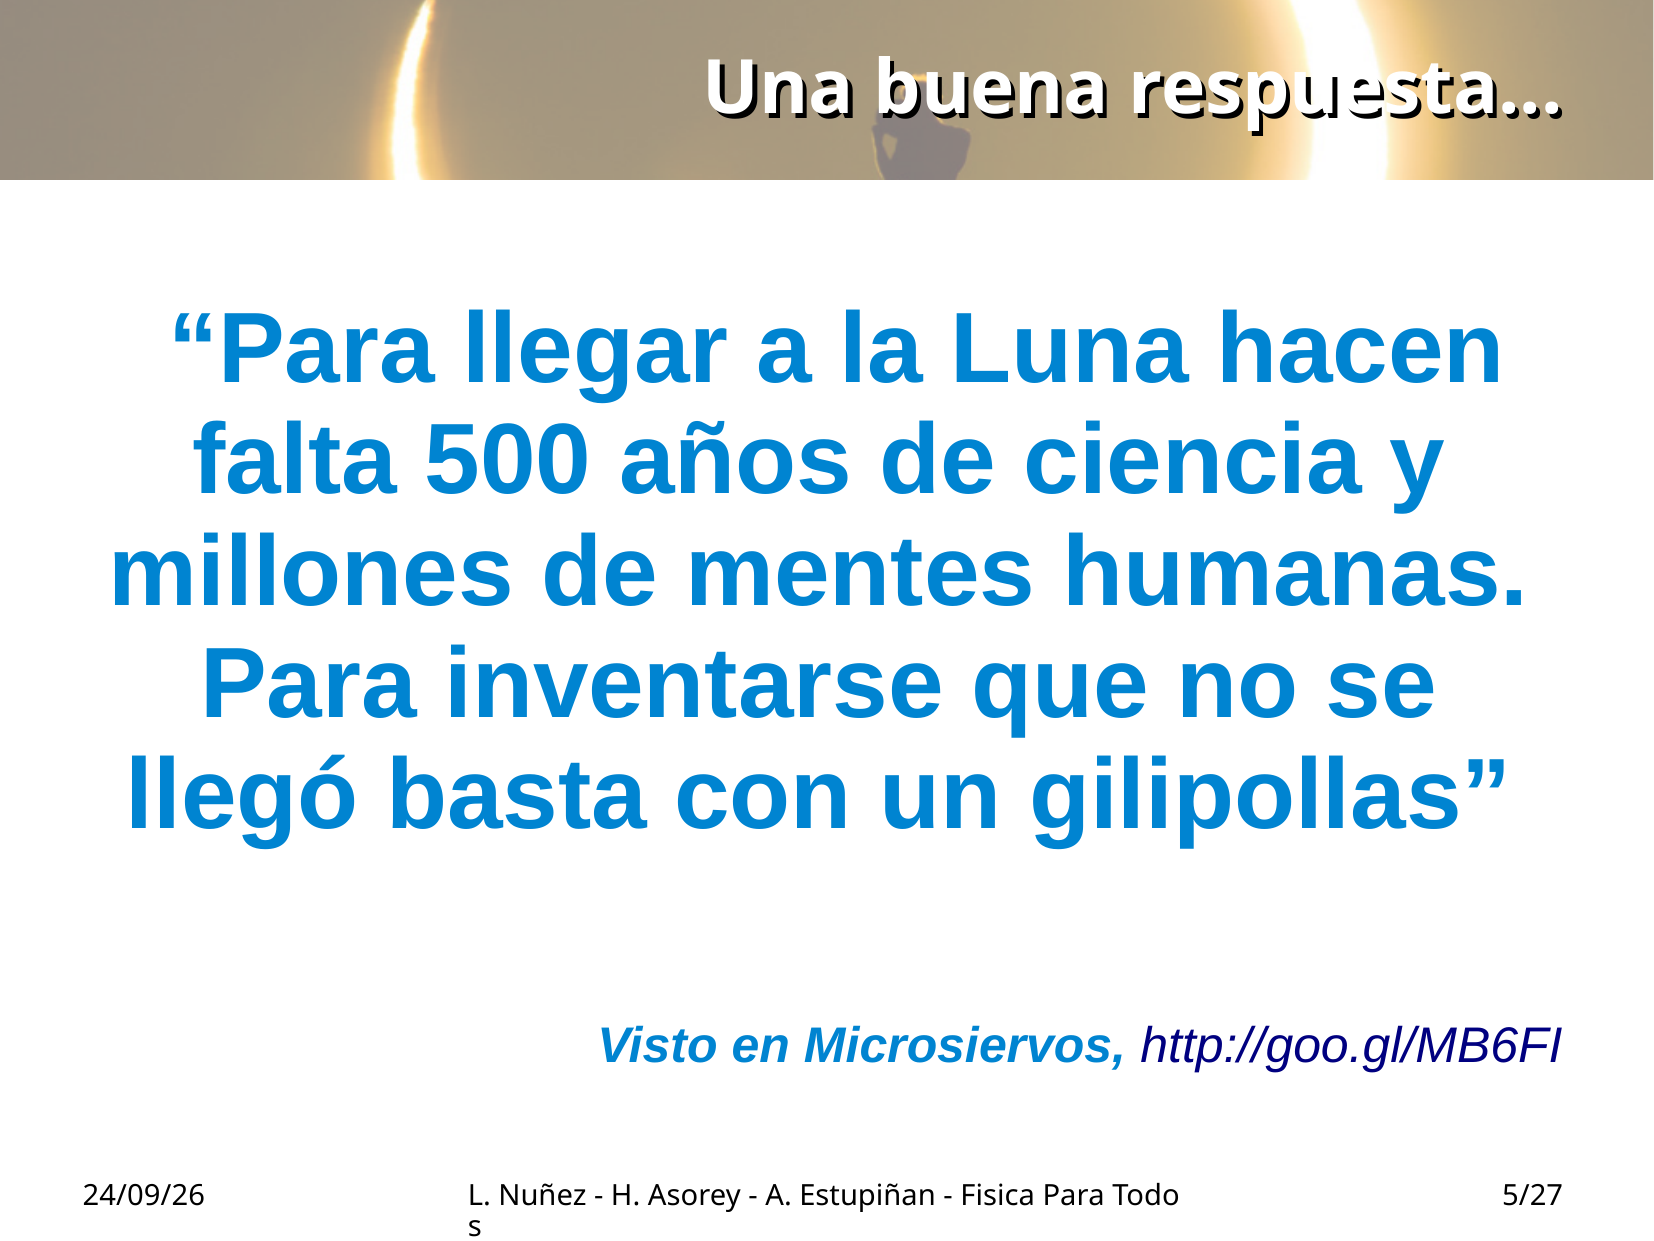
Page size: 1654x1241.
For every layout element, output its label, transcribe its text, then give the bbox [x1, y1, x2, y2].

title Una buena respuesta... [75, 19, 1564, 151]
picture [0, 0, 1654, 180]
text_box “Para llegar a la Luna hacen falta 500 años de ciencia y millones de mentes humanas. Para inventarse que no se llegó basta con un gilipollas” Visto en Microsiervos, http://goo.gl/MB6FI [75, 225, 1564, 1141]
